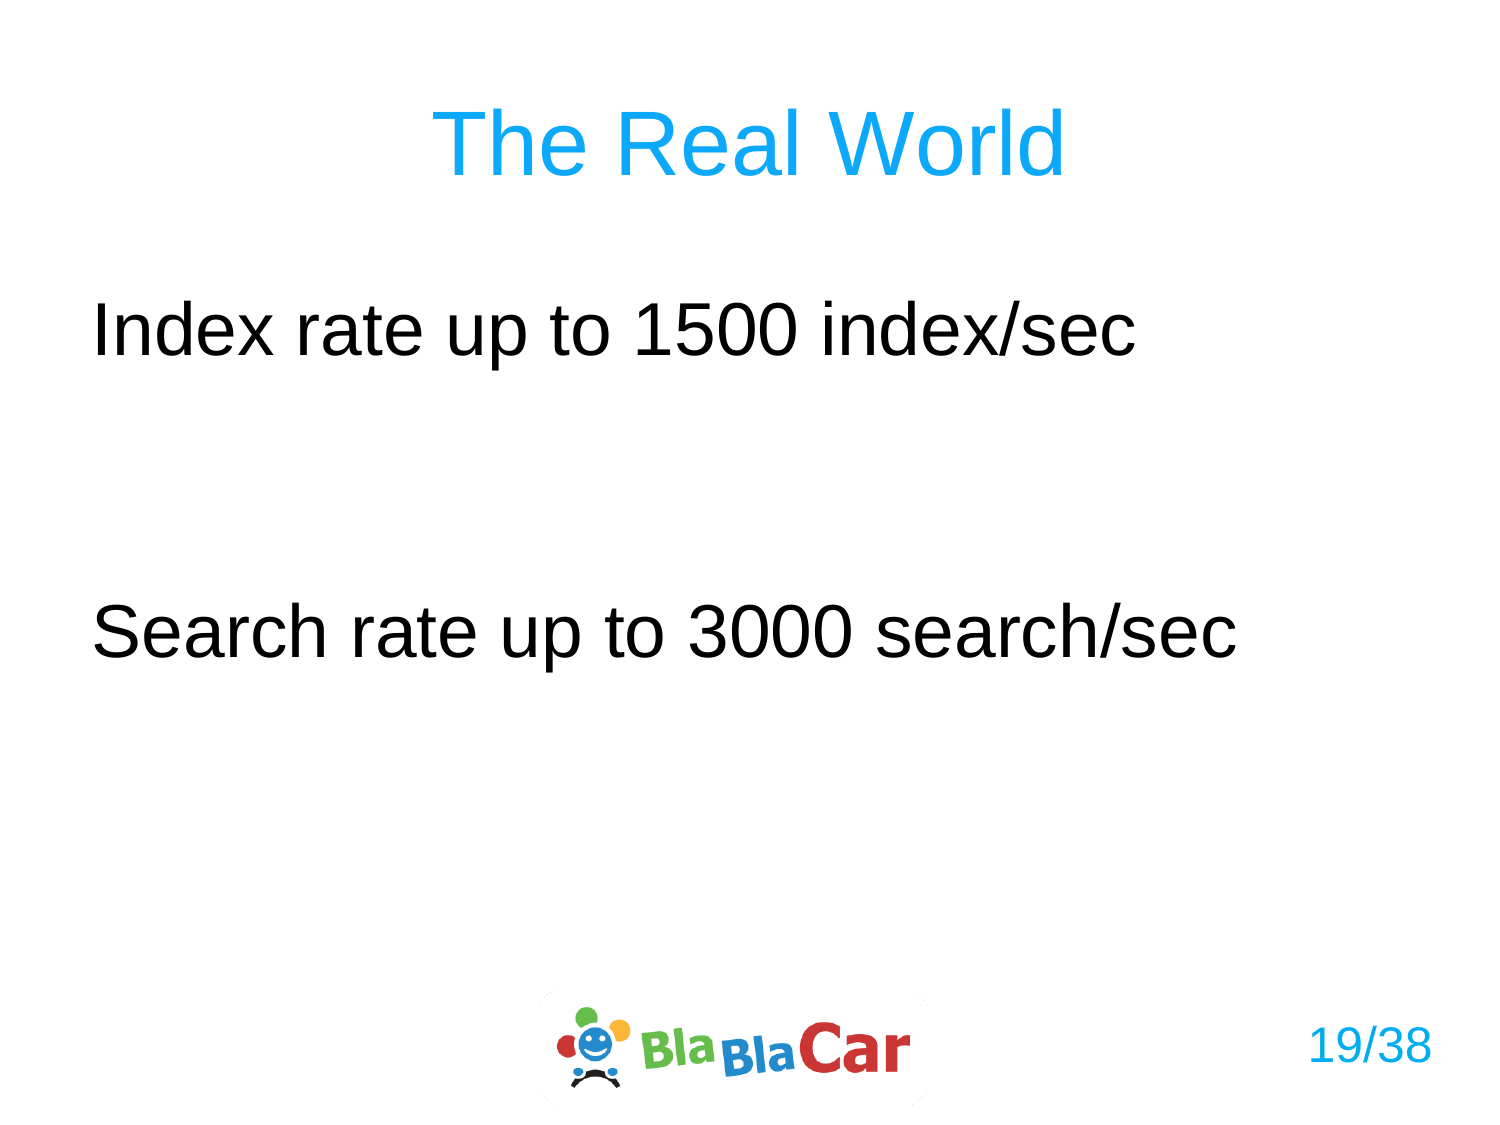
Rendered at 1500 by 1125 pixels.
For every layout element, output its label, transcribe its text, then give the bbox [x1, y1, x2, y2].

text_box Search rate up to 3000 search/sec [76, 574, 1424, 680]
title The Real World [75, 45, 1426, 233]
text_box Index rate up to 1500 index/sec [76, 273, 1424, 379]
